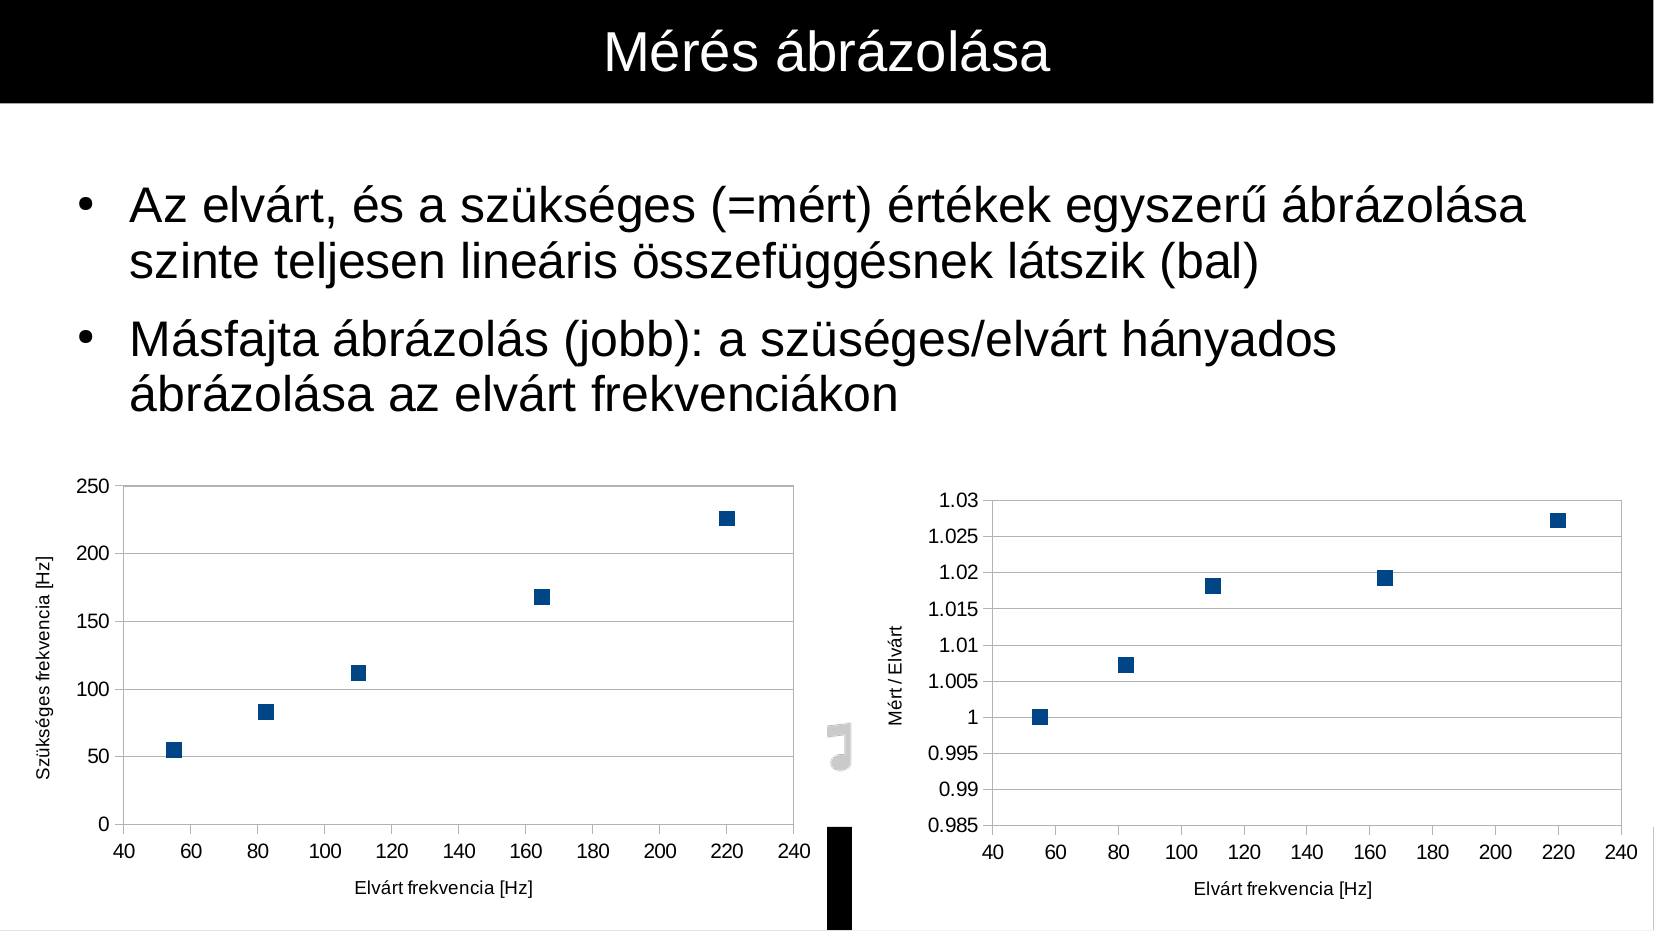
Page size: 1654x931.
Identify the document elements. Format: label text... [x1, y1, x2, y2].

title Mérés ábrázolása [59, 6, 1595, 98]
list Az elvárt, és a szükséges (=mért) értékek egyszerű ábrázolása szinte teljesen lineáris összefüggésnek látszik (bal) Másfajta ábrázolás (jobb): a szüséges/elvárt hányados ábrázolása az elvárt frekvenciákon [59, 177, 1595, 768]
chart [0, 465, 827, 931]
chart [852, 480, 1654, 931]
